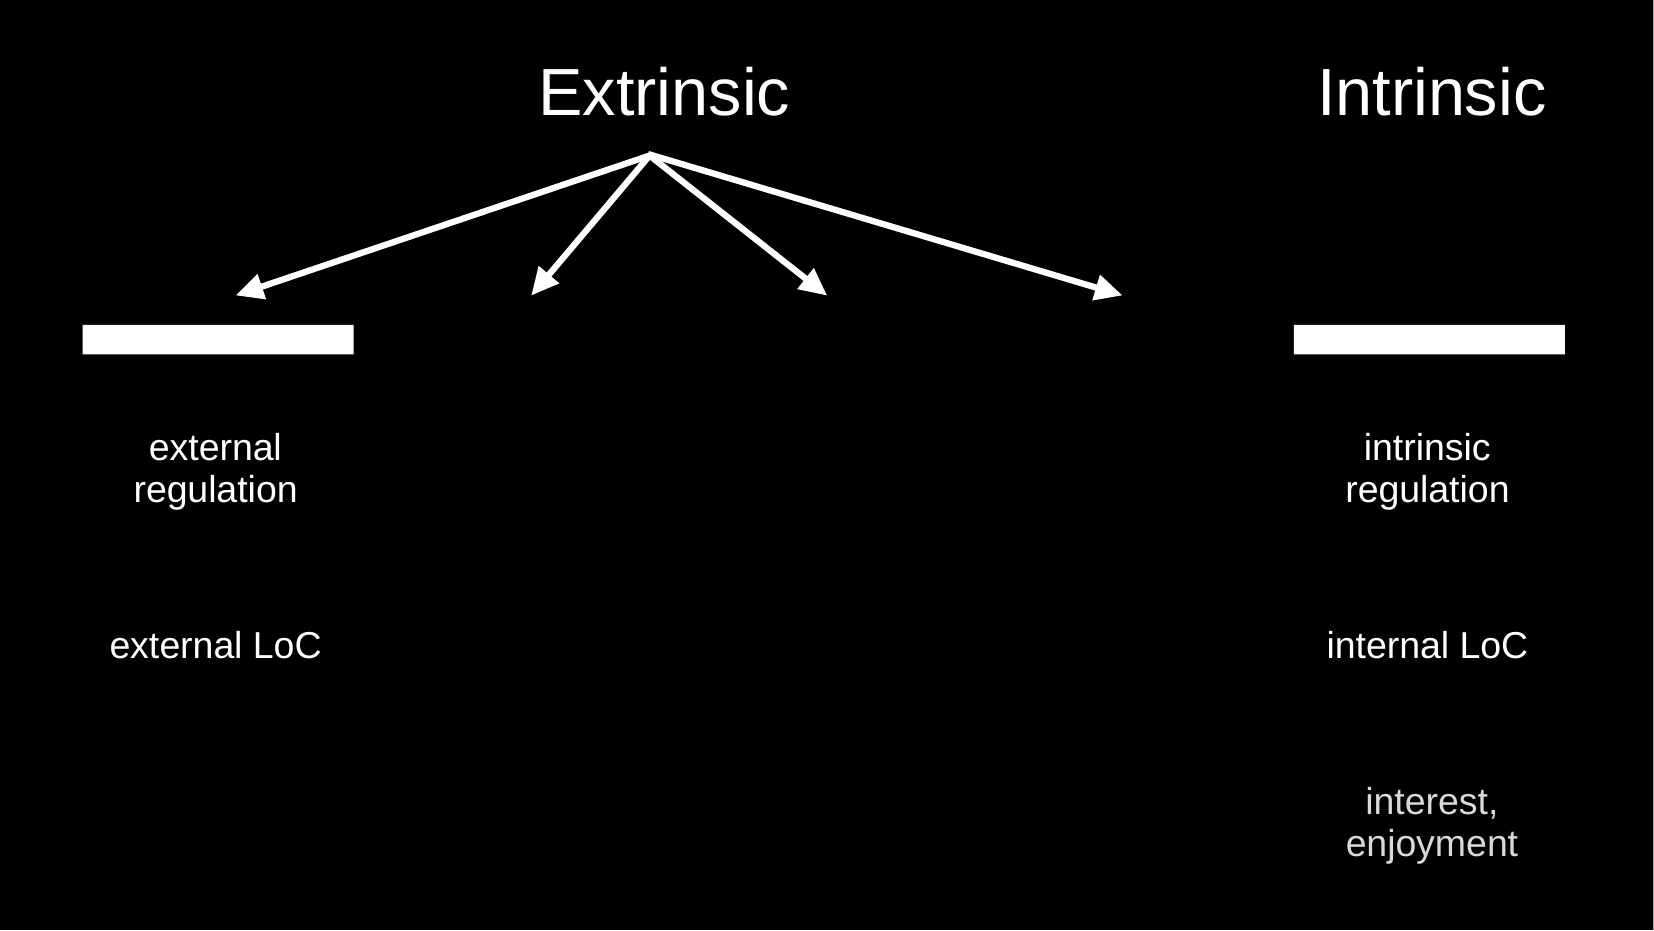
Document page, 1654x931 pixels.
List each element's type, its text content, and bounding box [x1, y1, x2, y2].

list interest, enjoyment [1299, 759, 1565, 886]
list internal LoC [1294, 582, 1561, 709]
list Intrinsic [1299, 29, 1565, 156]
list Extrinsic [531, 29, 798, 156]
list intrinsic regulation [1294, 405, 1561, 532]
text_box [1293, 324, 1565, 355]
list external regulation [82, 405, 349, 532]
list external LoC [82, 582, 349, 709]
text_box [82, 324, 354, 355]
